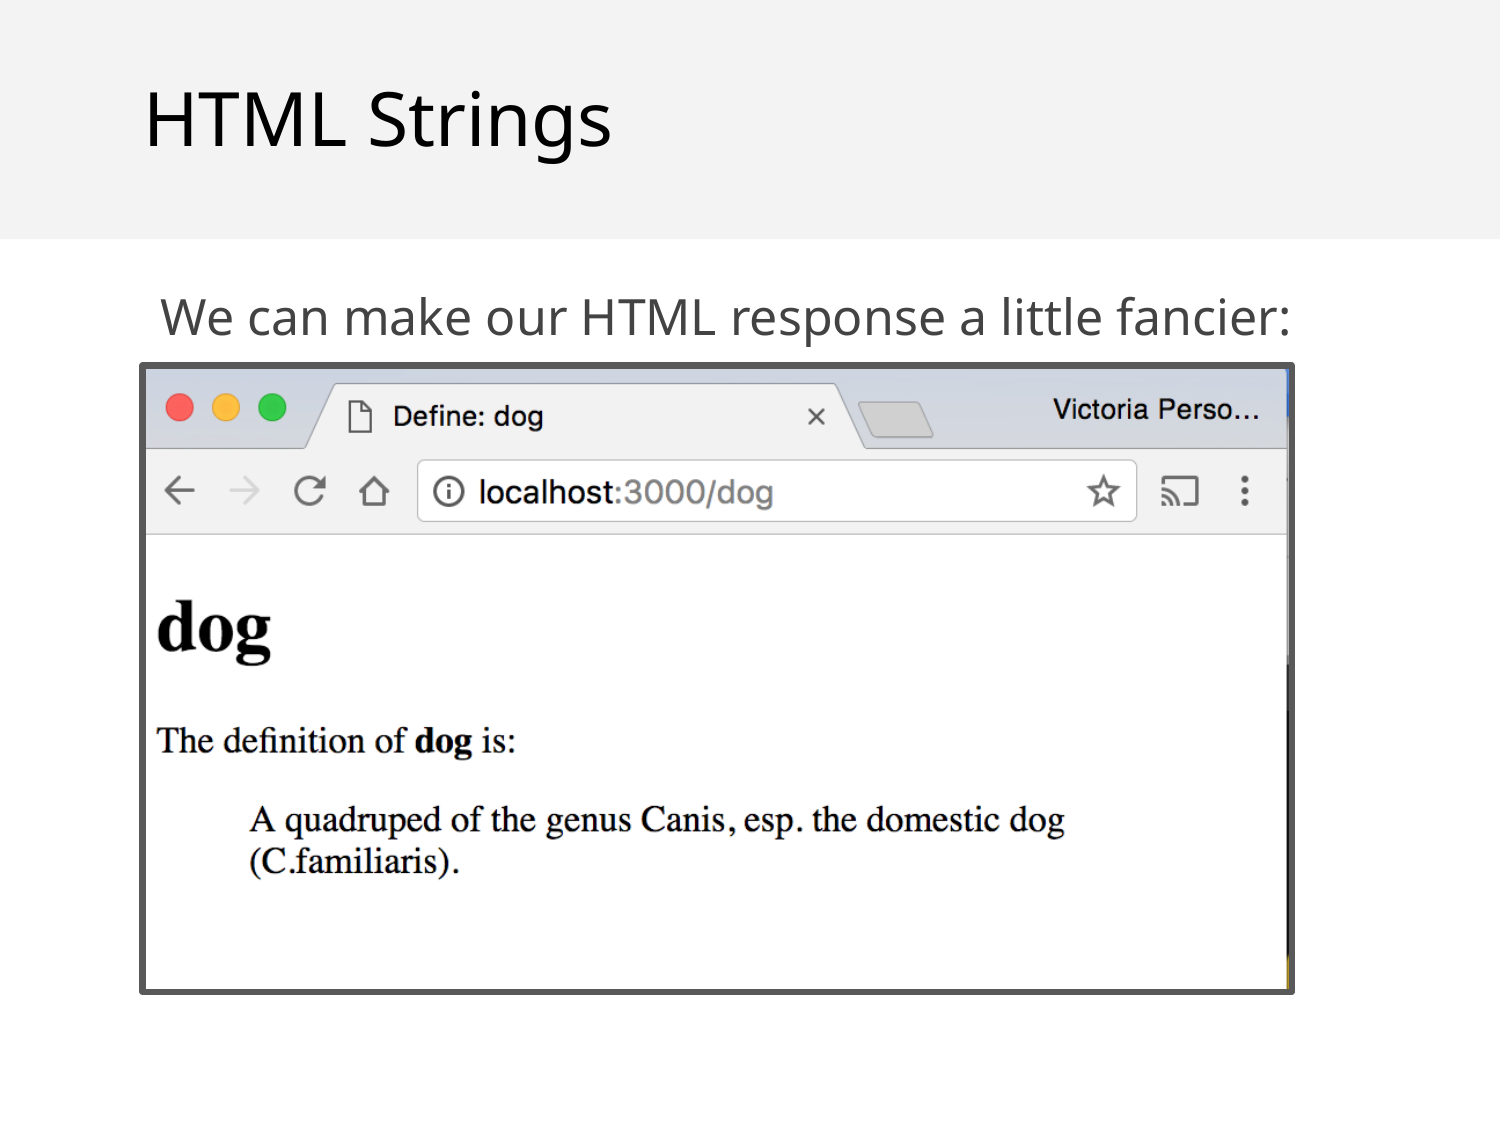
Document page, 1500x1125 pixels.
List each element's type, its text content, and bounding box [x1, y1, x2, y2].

picture [145, 368, 1289, 989]
title HTML Strings [128, 56, 1372, 183]
list We can make our HTML response a little fancier: [145, 260, 1372, 455]
